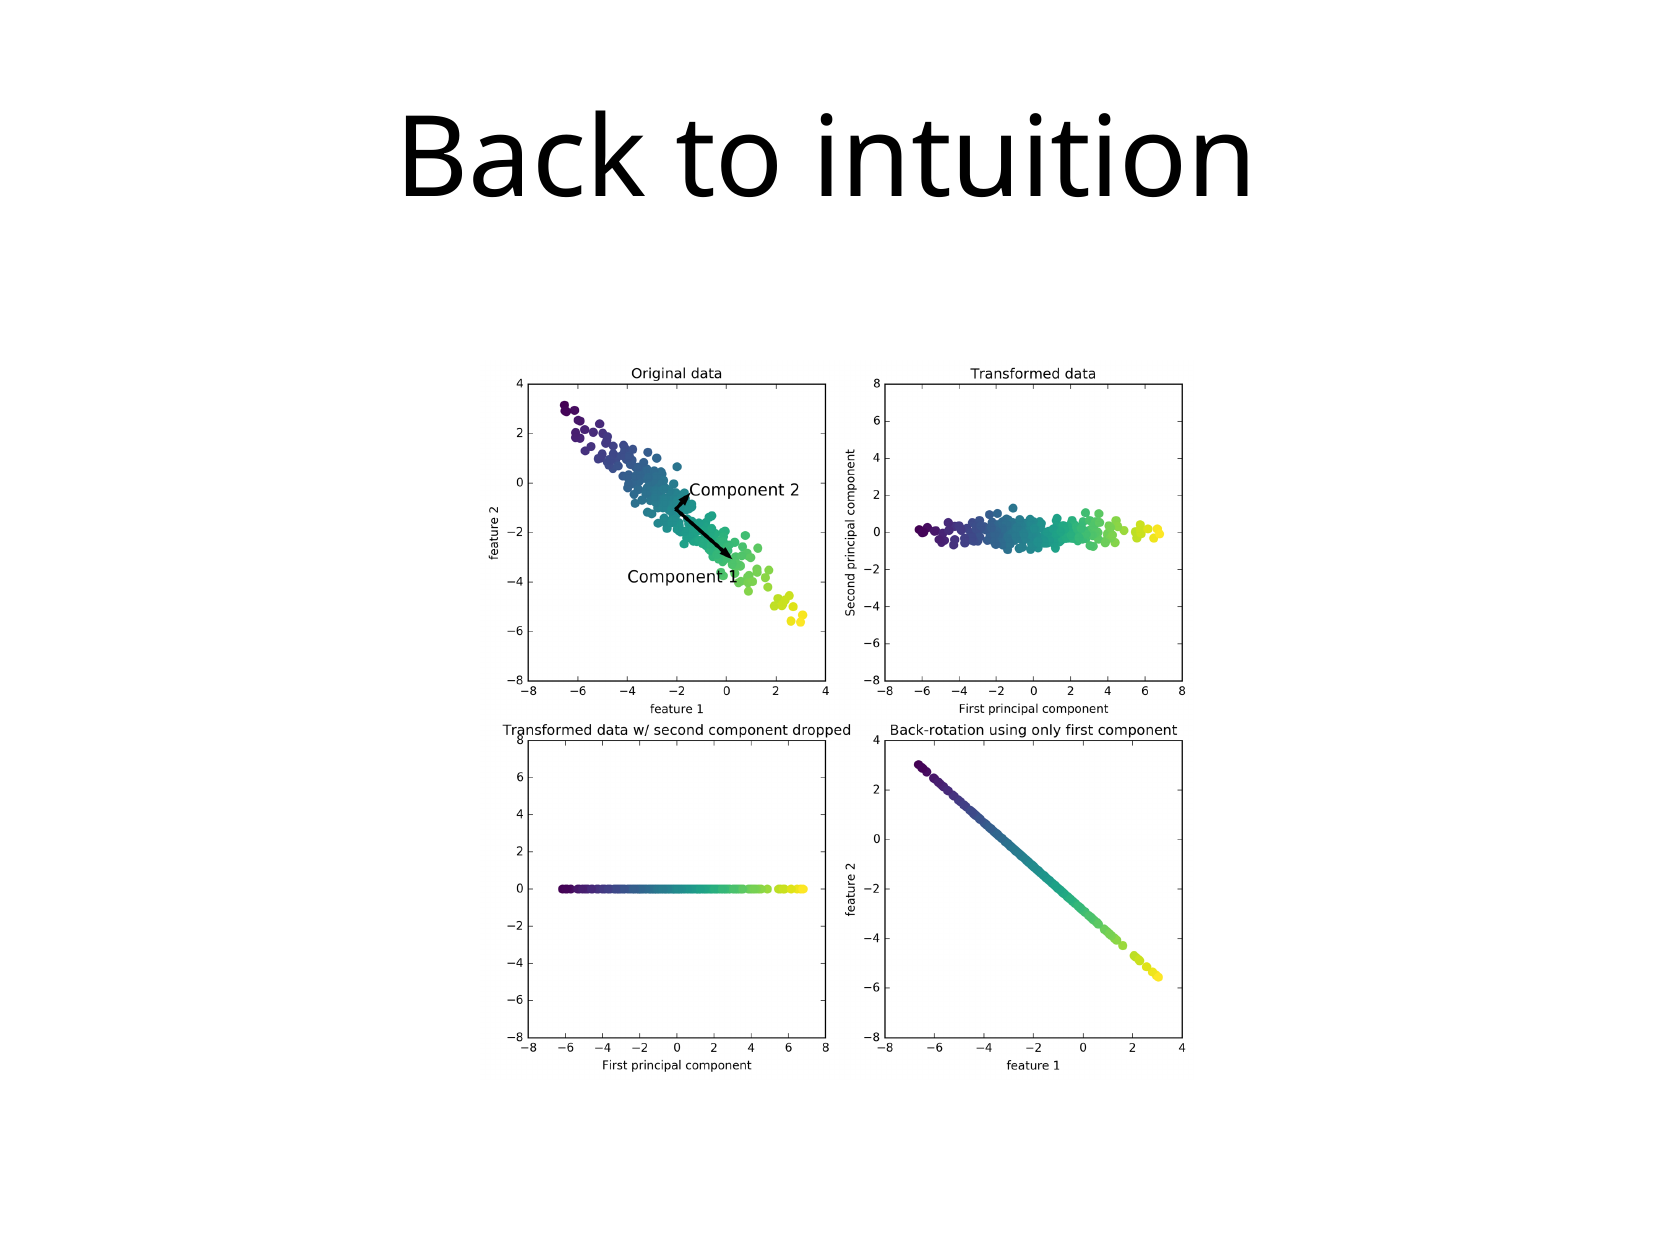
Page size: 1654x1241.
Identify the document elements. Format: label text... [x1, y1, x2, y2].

picture [480, 360, 1194, 1081]
title Back to intuition [82, 49, 1571, 257]
